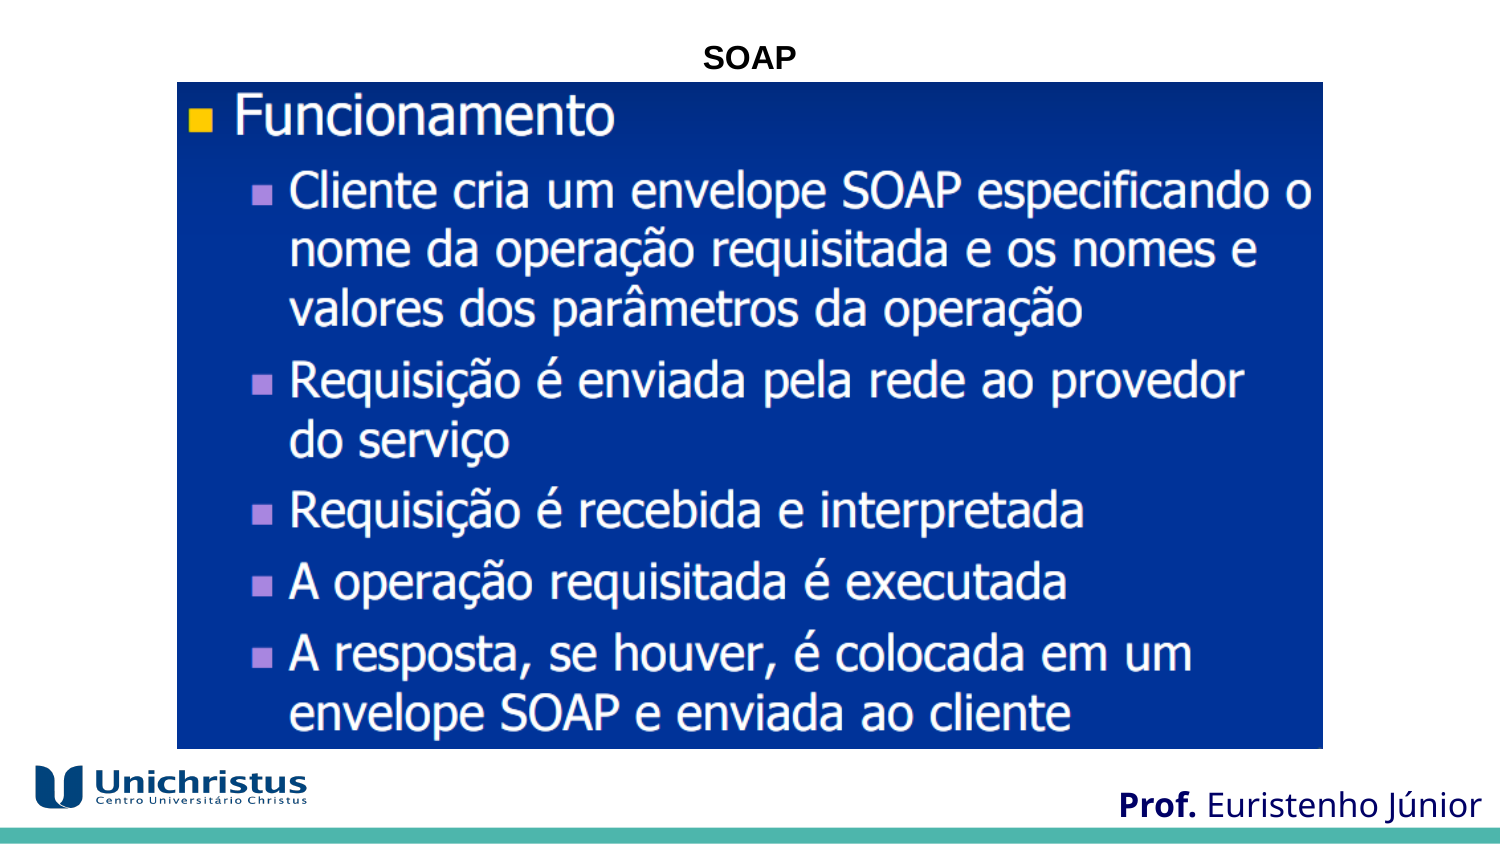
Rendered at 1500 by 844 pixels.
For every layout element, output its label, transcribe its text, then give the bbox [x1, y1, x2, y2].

title SOAP [51, 20, 1449, 137]
text_box Prof. Euristenho Júnior [1103, 773, 1500, 829]
picture [31, 763, 311, 810]
picture [177, 82, 1323, 749]
